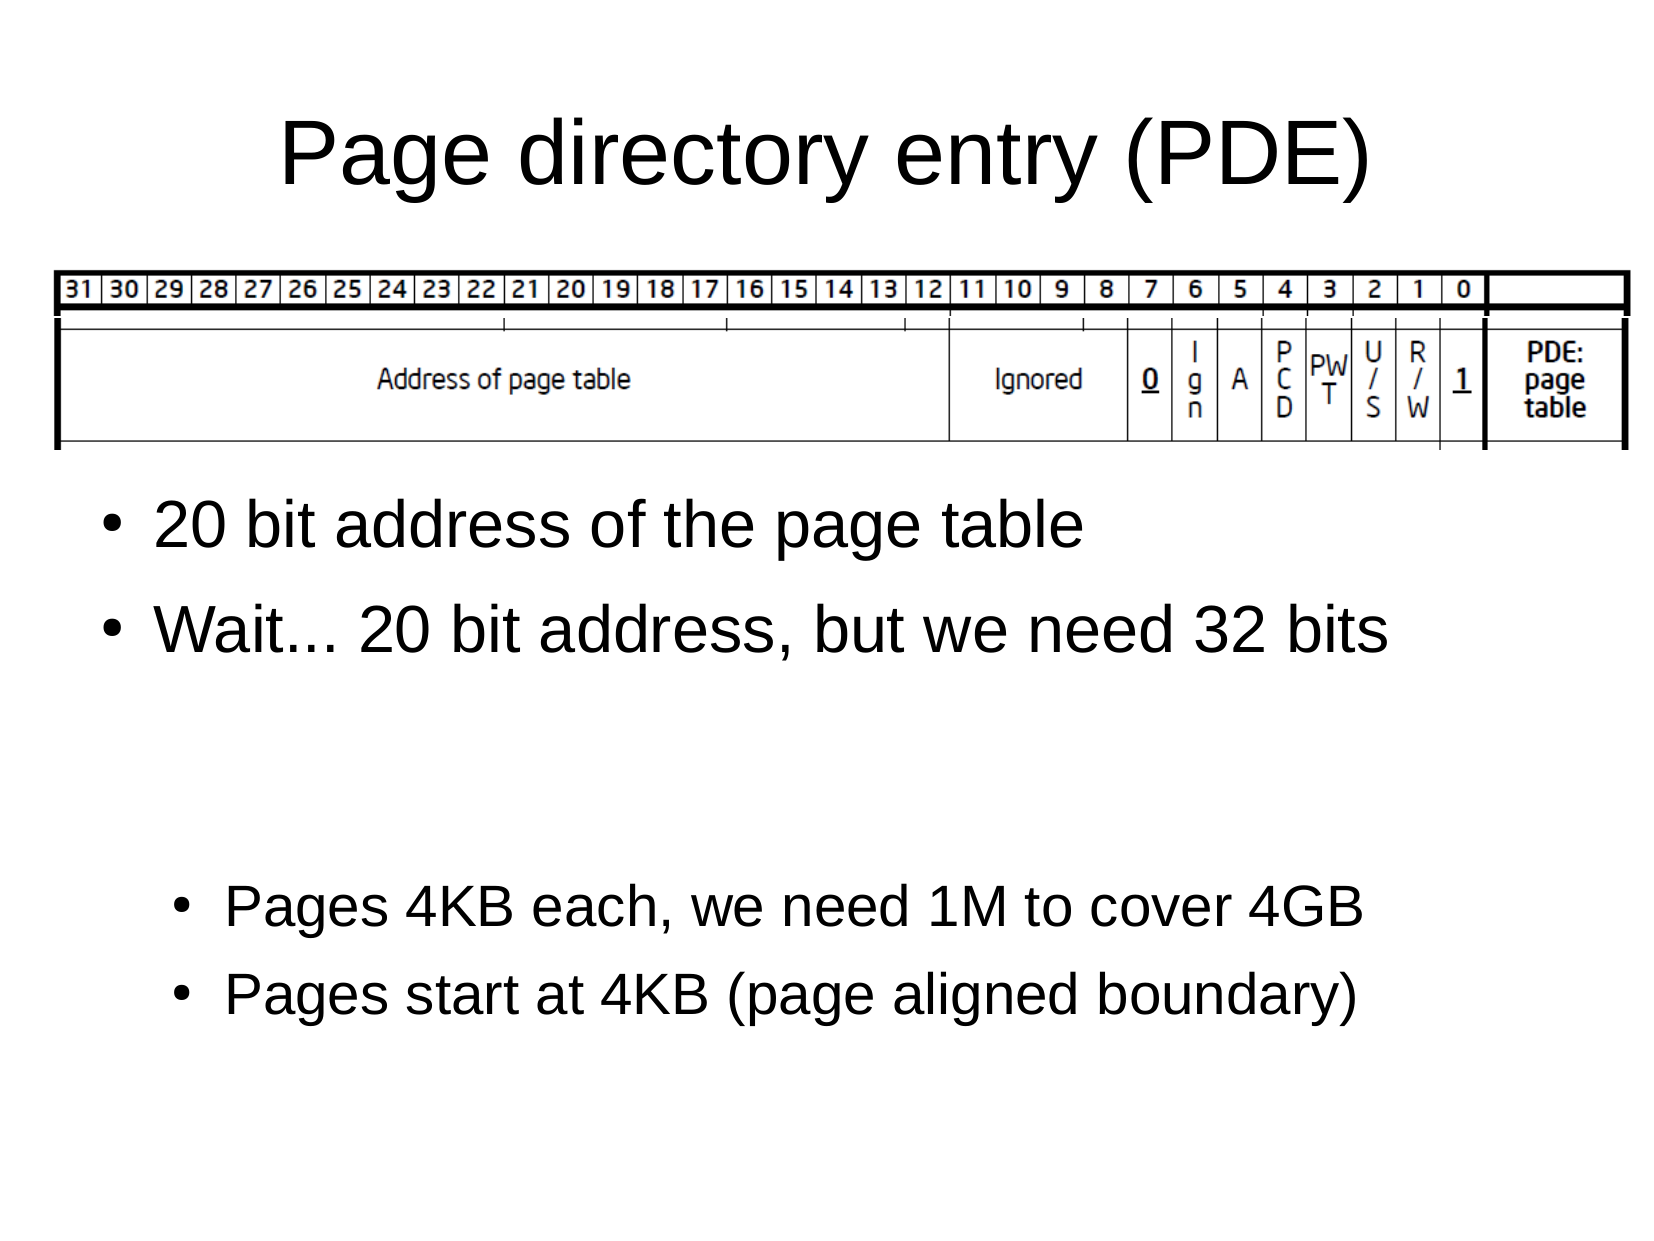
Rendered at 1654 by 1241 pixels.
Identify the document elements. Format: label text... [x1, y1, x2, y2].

title Page directory entry (PDE) [82, 49, 1571, 257]
picture [42, 262, 1636, 316]
picture [37, 318, 1642, 451]
list 20 bit address of the page table Wait... 20 bit address, but we need 32 bits Pages 4KB each, we need 1M to cover 4GB Pages start at 4KB (page aligned boundary) [82, 487, 1571, 1088]
